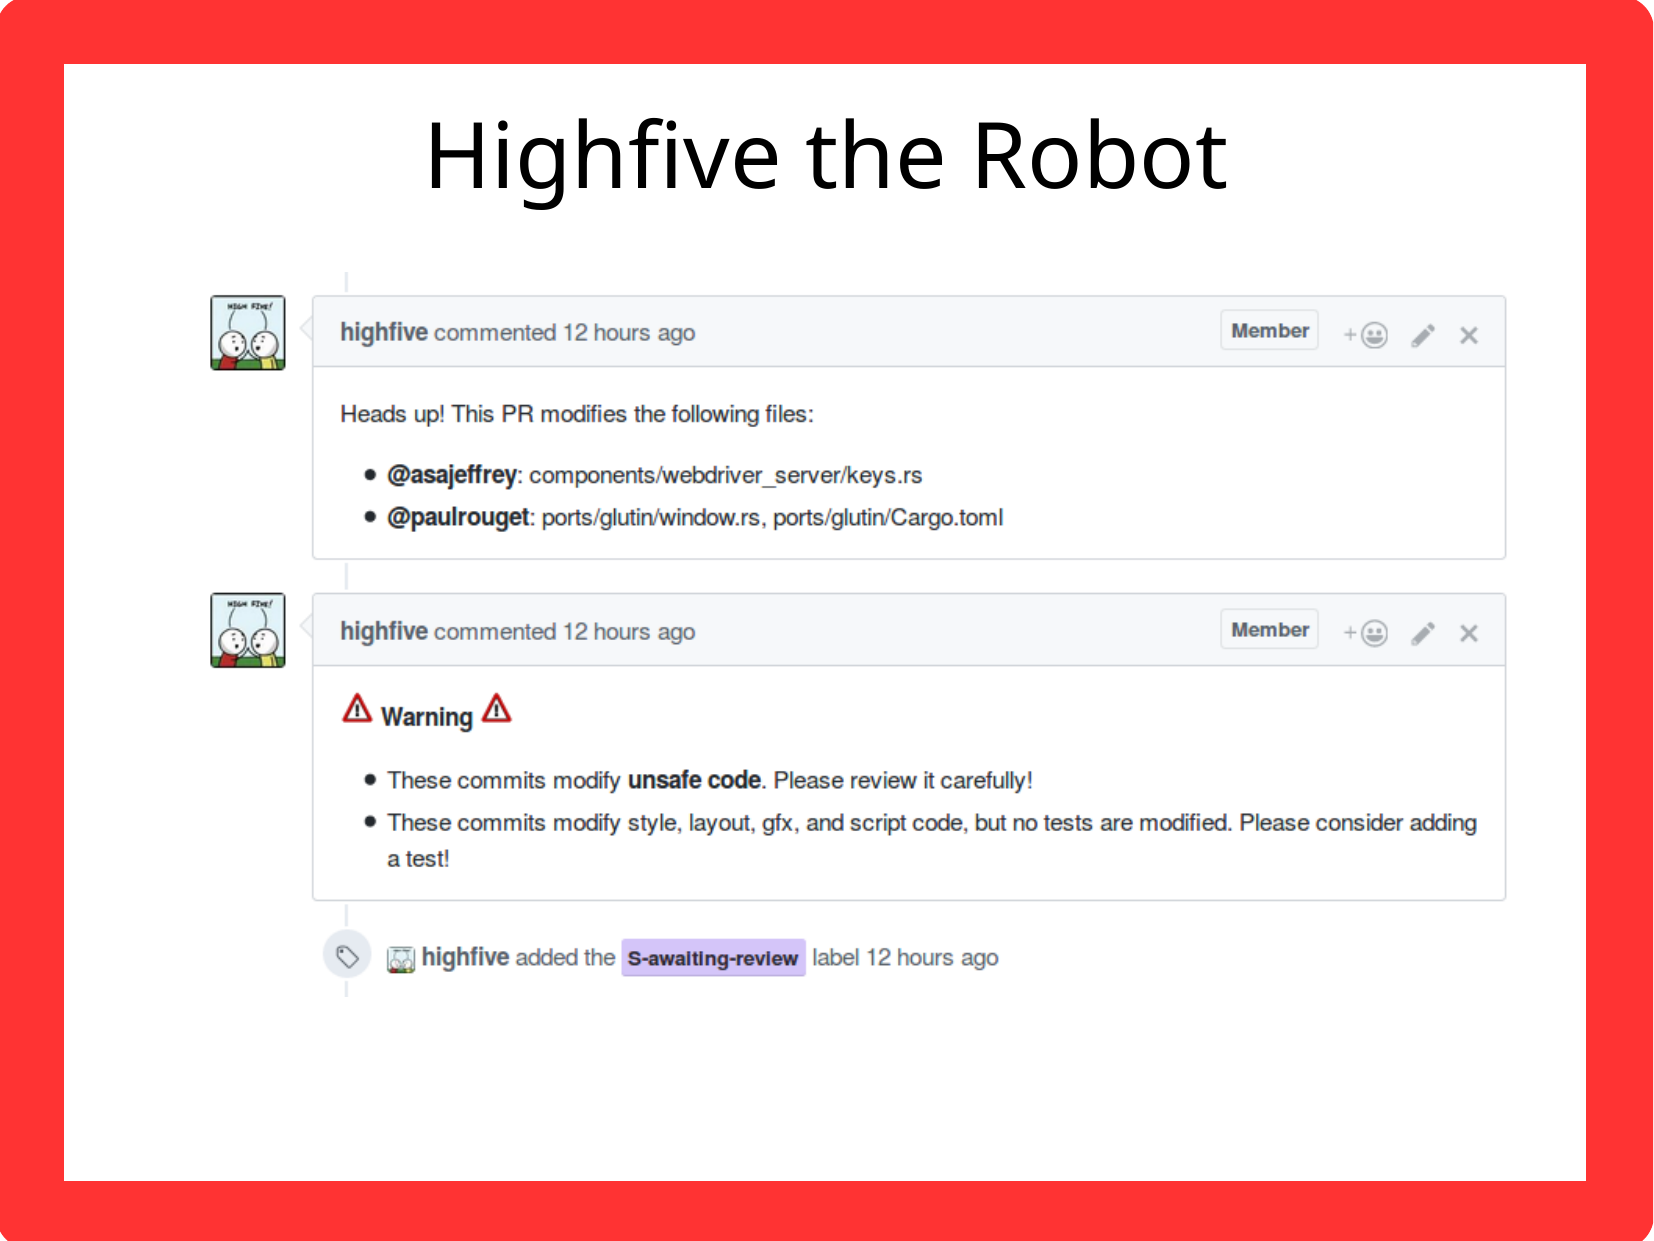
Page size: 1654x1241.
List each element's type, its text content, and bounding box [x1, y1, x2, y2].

title Highfive the Robot [82, 49, 1571, 257]
picture [145, 272, 1527, 997]
